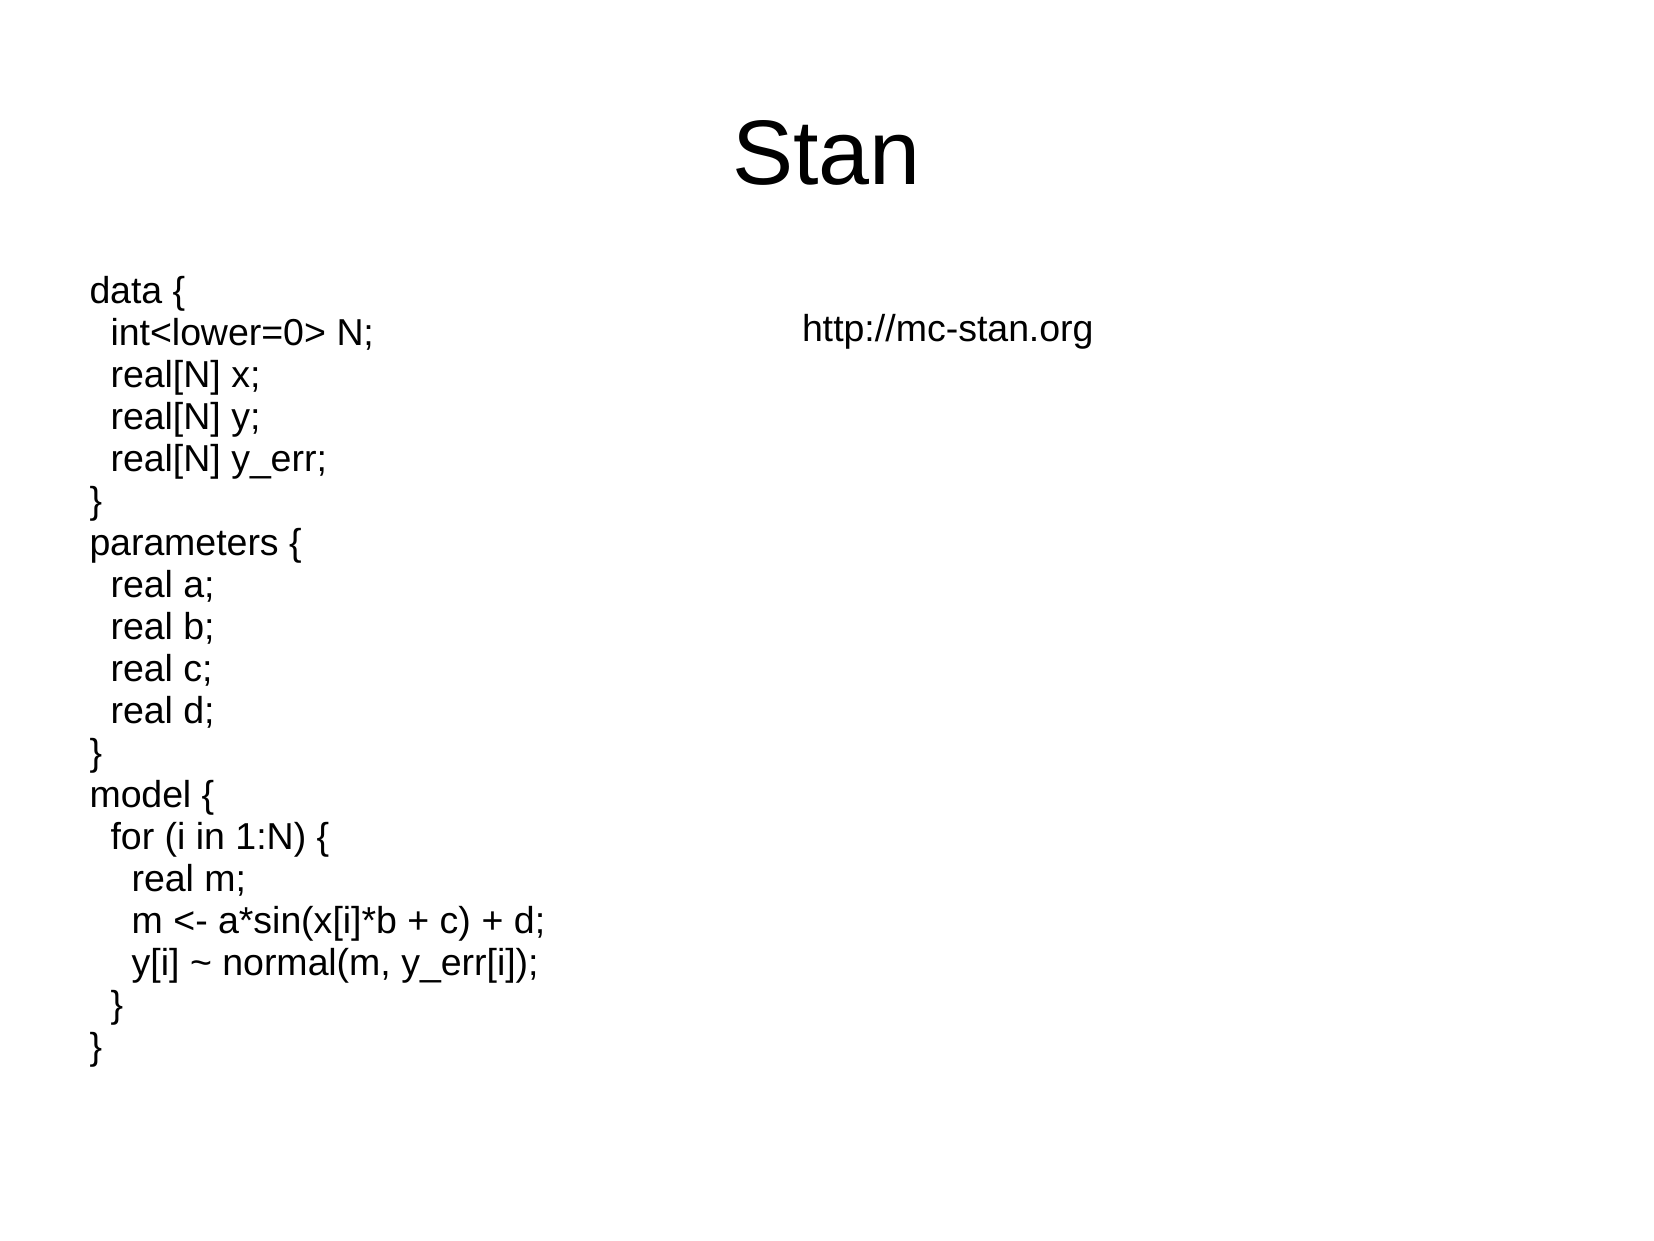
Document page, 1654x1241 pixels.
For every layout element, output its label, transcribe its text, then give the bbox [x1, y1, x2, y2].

text_box http://mc-stan.org [787, 299, 1654, 357]
text_box data { int<lower=0> N; real[N] x; real[N] y; real[N] y_err; } parameters { real a; real b; real c; real d; } model { for (i in 1:N) { real m; m <- a*sin(x[i]*b + c) + d; y[i] ~ normal(m, y_err[i]); } } [74, 262, 1500, 1159]
title Stan [82, 49, 1571, 257]
